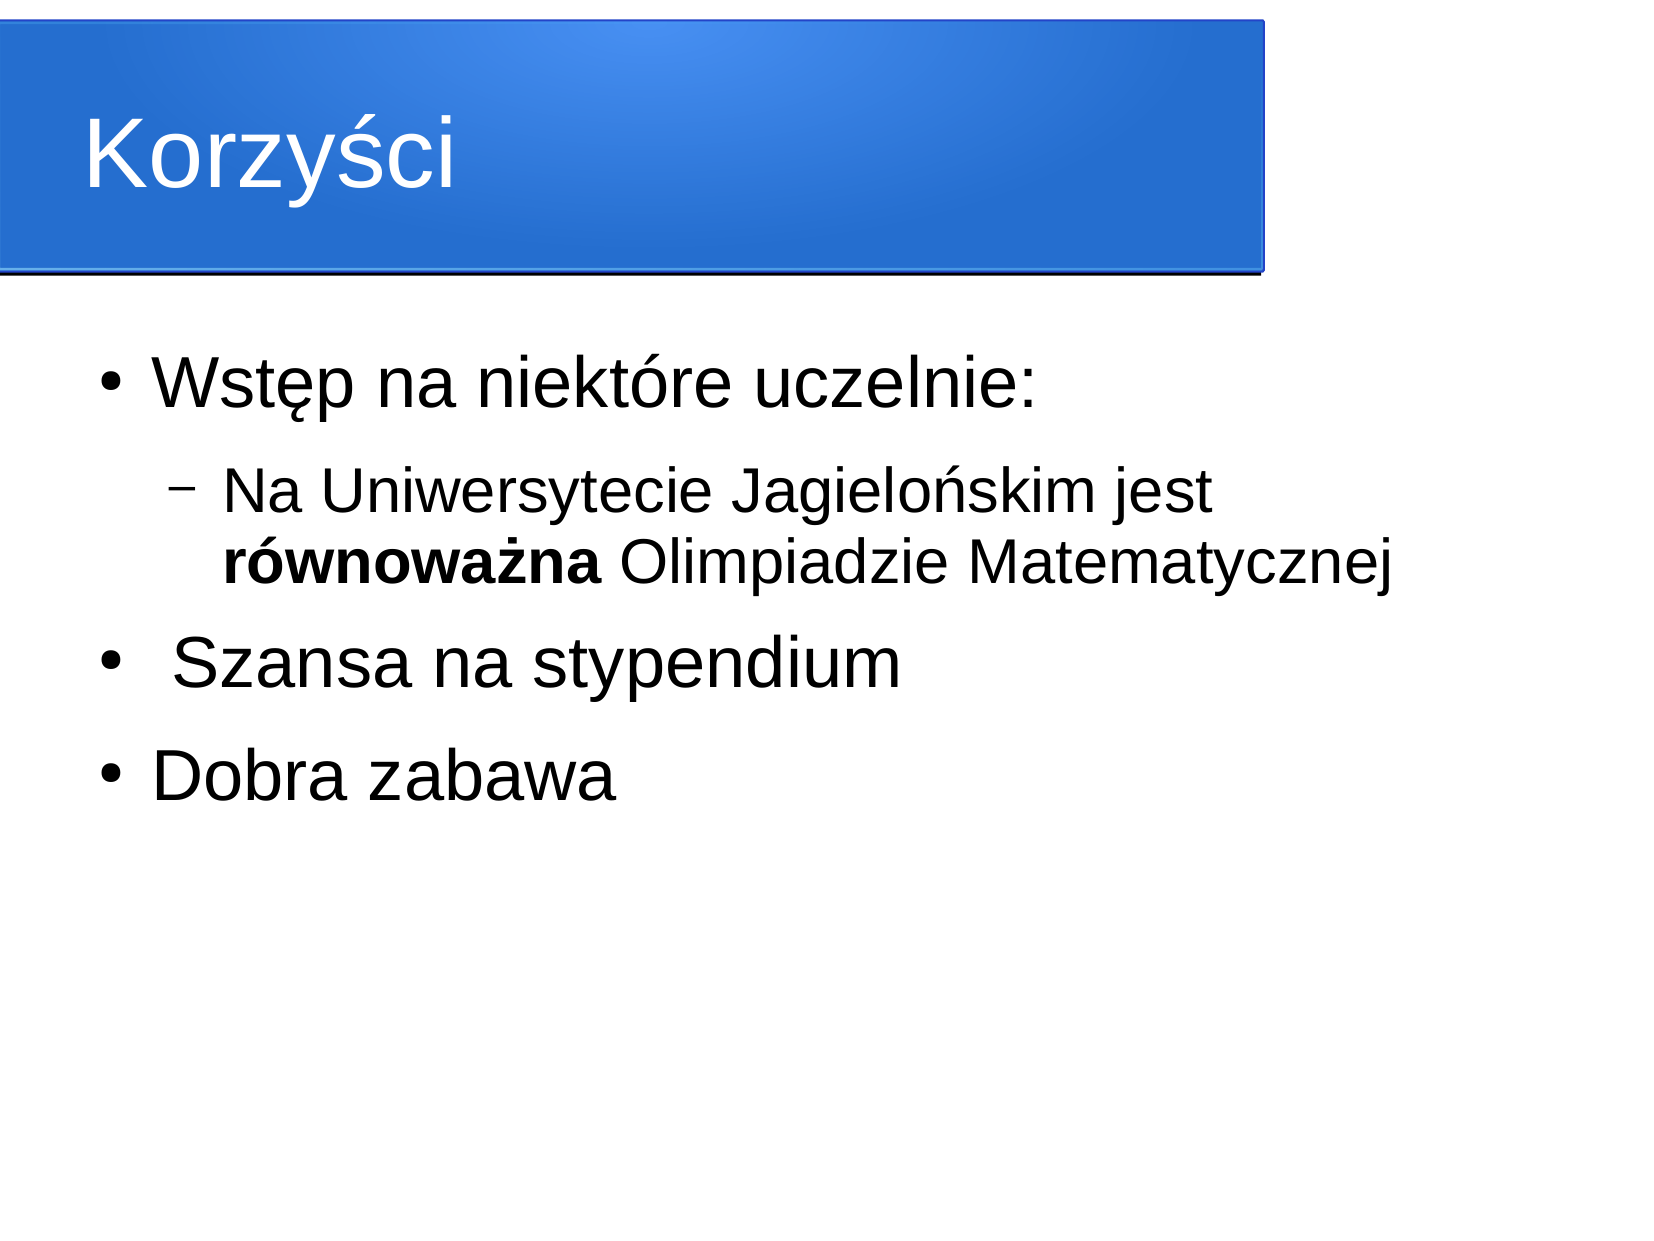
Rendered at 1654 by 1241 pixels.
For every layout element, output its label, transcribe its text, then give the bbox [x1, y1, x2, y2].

list Wstęp na niektóre uczelnie: Na Uniwersytecie Jagielońskim jest równoważna Olimpiadzie Matematycznej Szansa na stypendium Dobra zabawa [80, 342, 1536, 1062]
title Korzyści [82, 49, 1250, 257]
